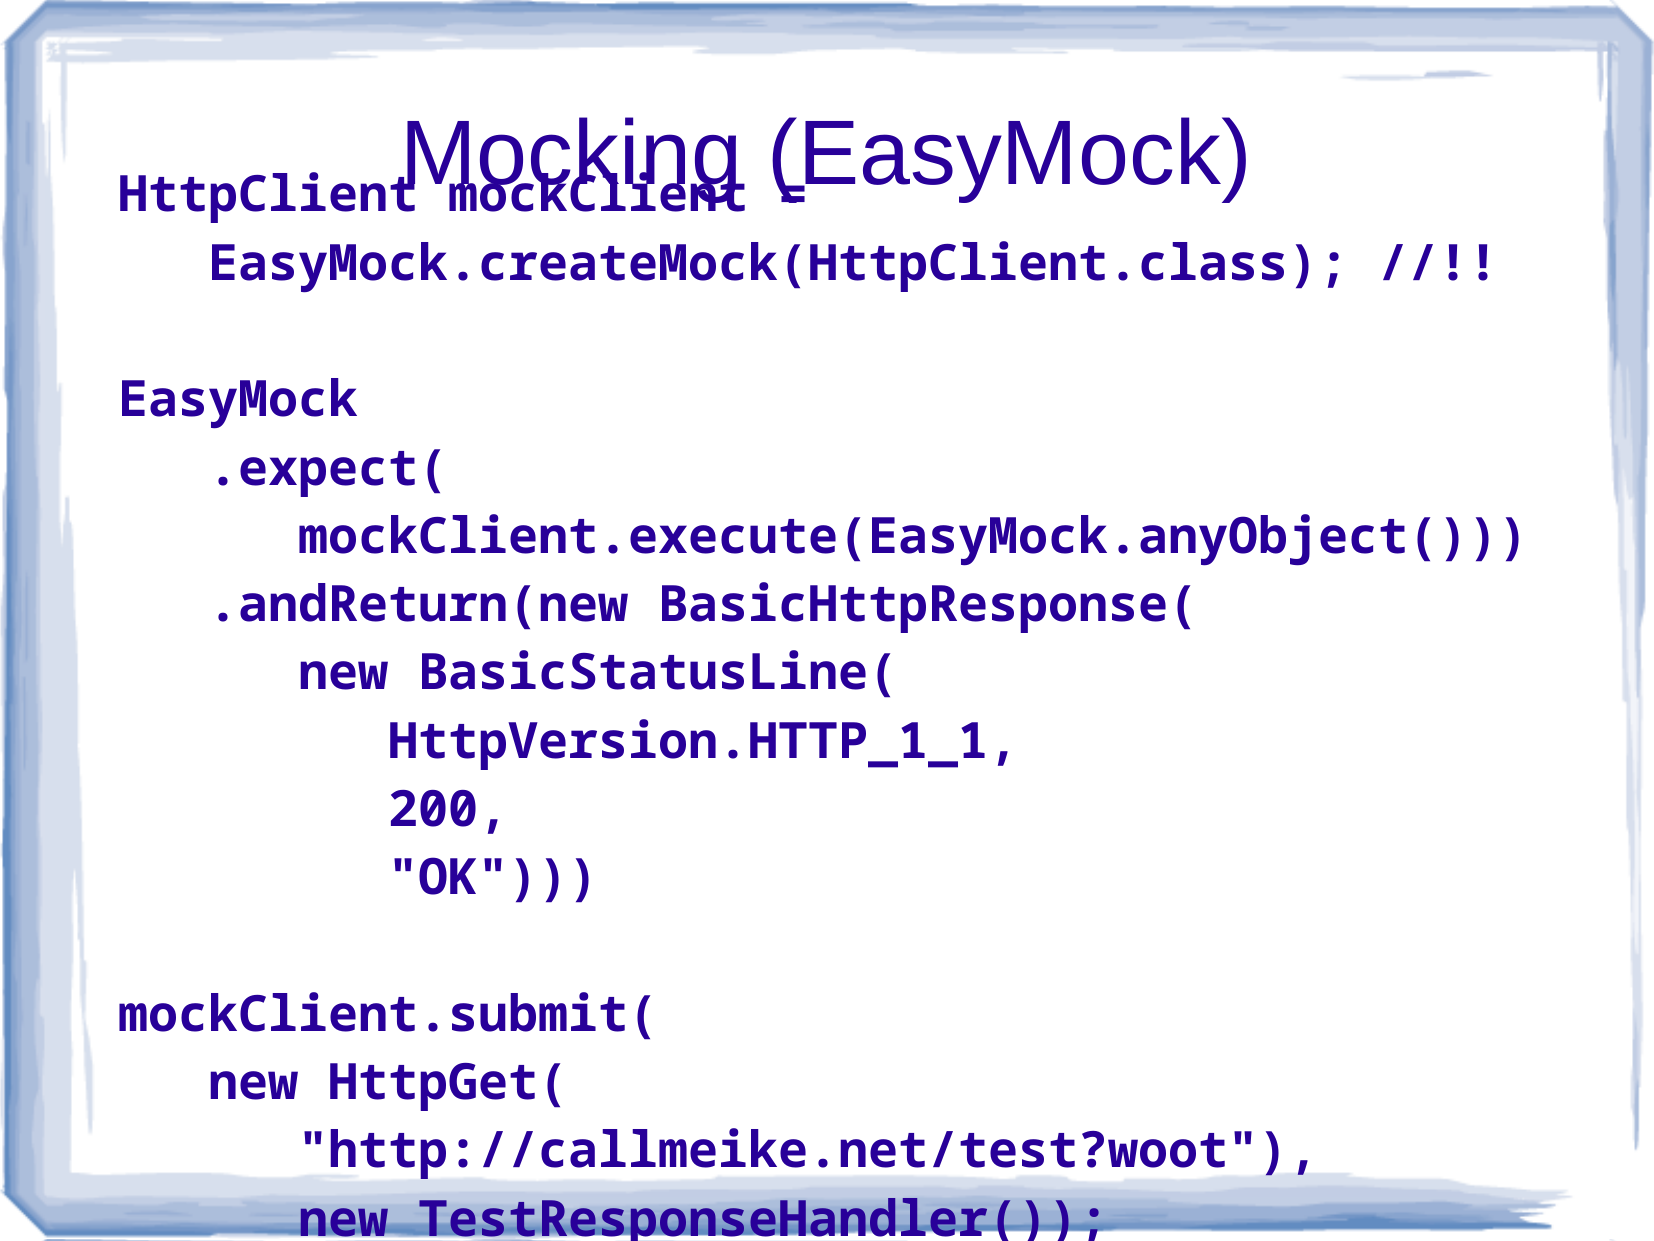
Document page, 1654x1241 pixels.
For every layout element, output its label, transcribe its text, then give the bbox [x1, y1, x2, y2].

picture [638, 1214, 648, 1230]
subtitle HttpClient mockClient = EasyMock.createMock(HttpClient.class); //!! EasyMock .expect( mockClient.execute(EasyMock.anyObject())) .andReturn(new BasicHttpResponse( new BasicStatusLine( HttpVersion.HTTP_1_1, 200, "OK"))) mockClient.submit( new HttpGet( "http://callmeike.net/test?woot"), new TestResponseHandler()); [118, 254, 1571, 1155]
title Mocking (EasyMock) [82, 49, 1571, 257]
picture [0, 0, 1654, 1241]
